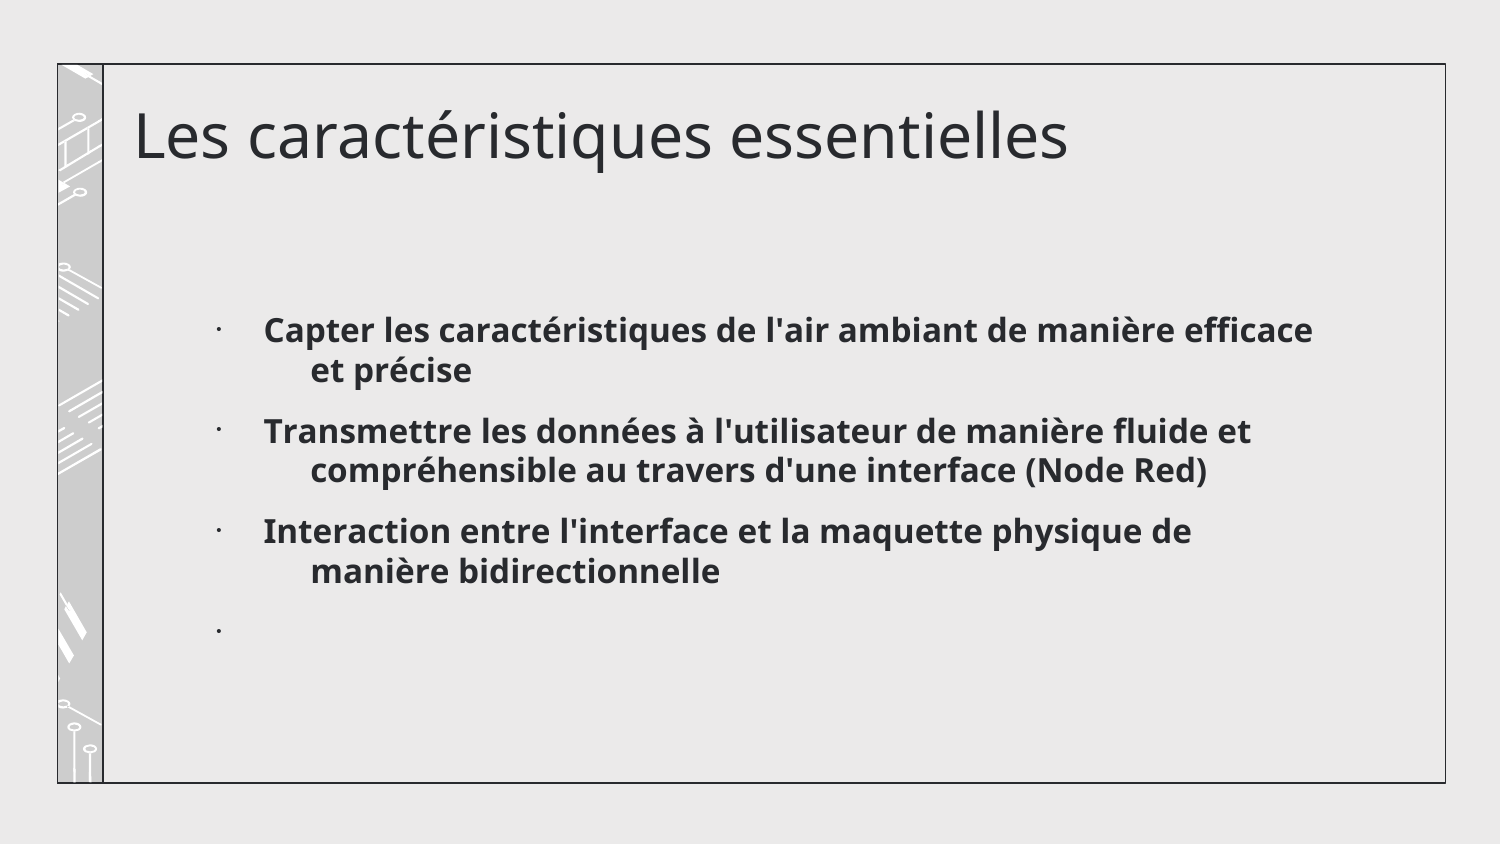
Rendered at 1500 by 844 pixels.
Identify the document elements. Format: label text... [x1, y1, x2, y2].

subtitle Capter les caractéristiques de l'air ambiant de manière efficace et précise Transmettre les données à l'utilisateur de manière fluide et compréhensible au travers d'une interface (Node Red) Interaction entre l'interface et la maquette physique de manière bidirectionnelle [201, 294, 1338, 624]
title Les caractéristiques essentielles [118, 80, 1382, 175]
